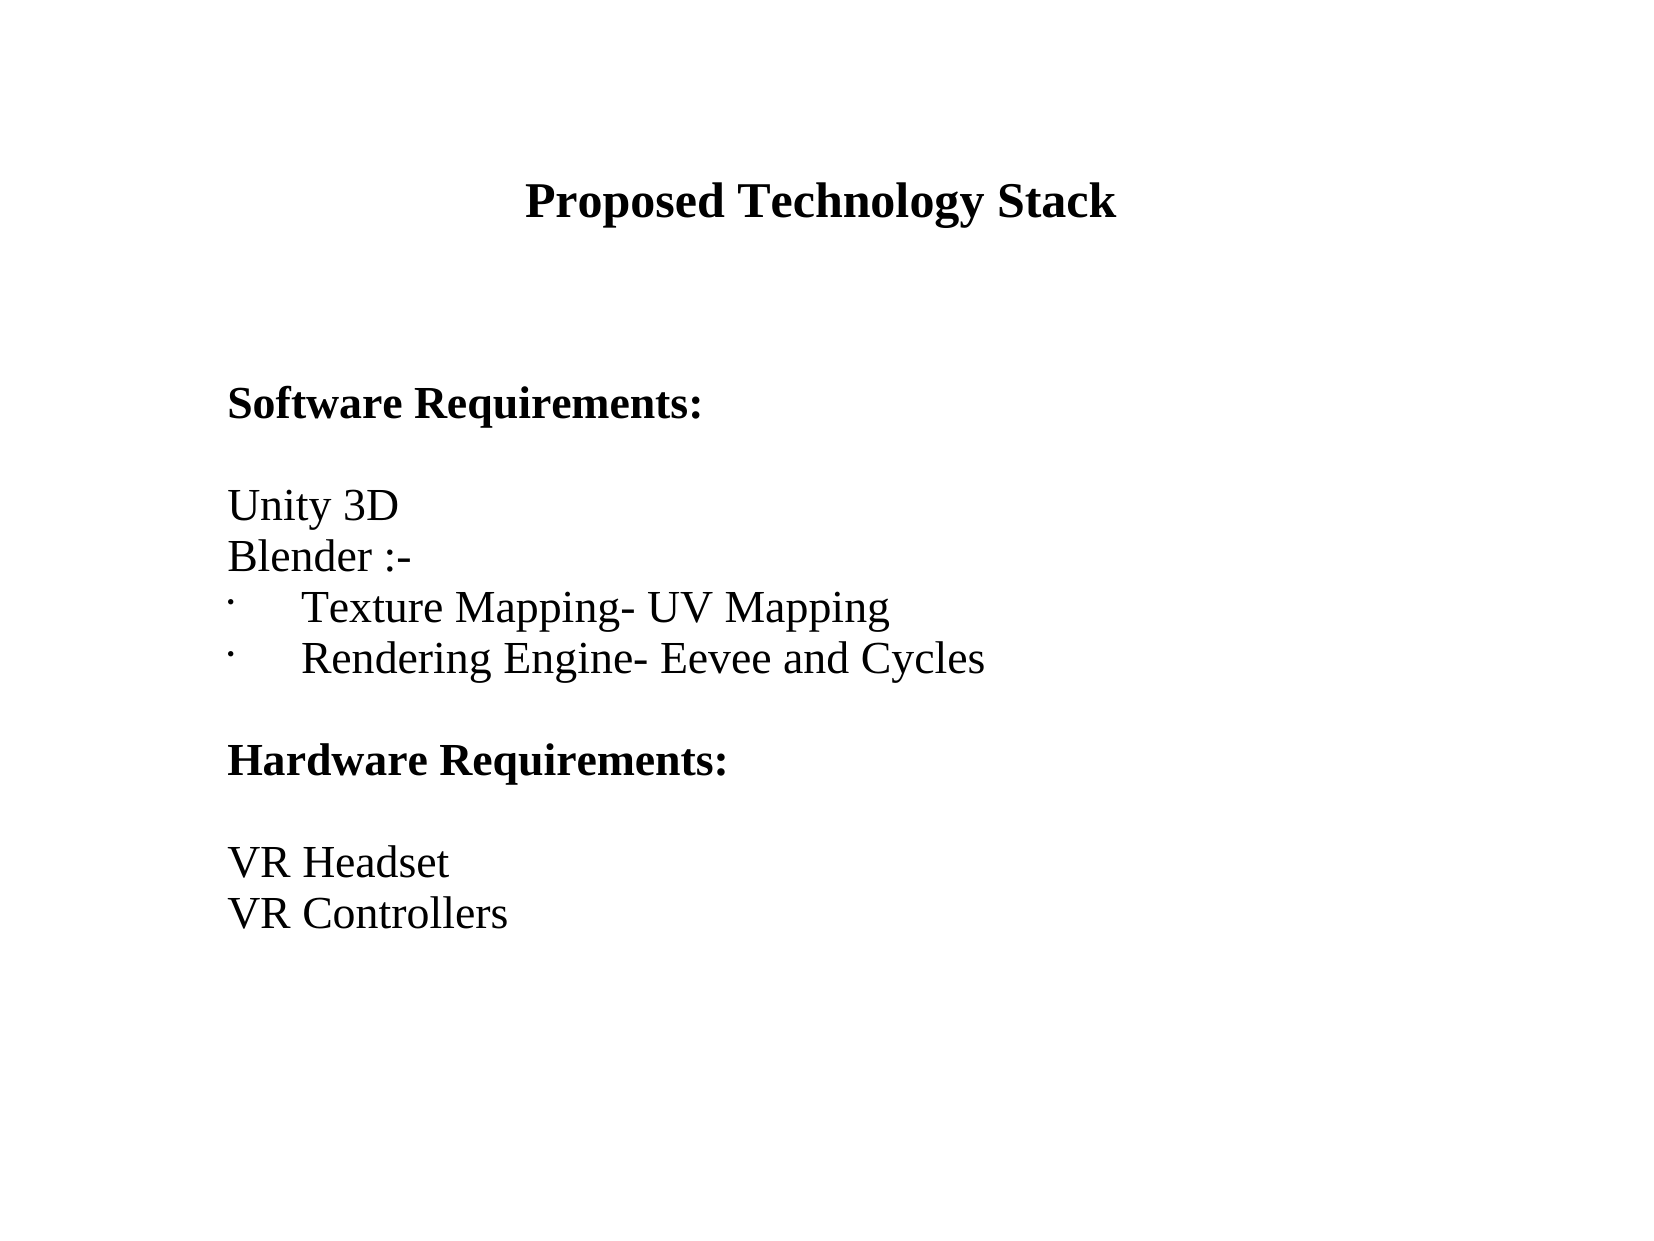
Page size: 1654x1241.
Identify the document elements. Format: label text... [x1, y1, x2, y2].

text_box Proposed Technology Stack Software Requirements: Unity 3D Blender :- Texture Mapping- UV Mapping Rendering Engine- Eevee and Cycles Hardware Requirements: VR Headset VR Controllers [212, 165, 1430, 1087]
